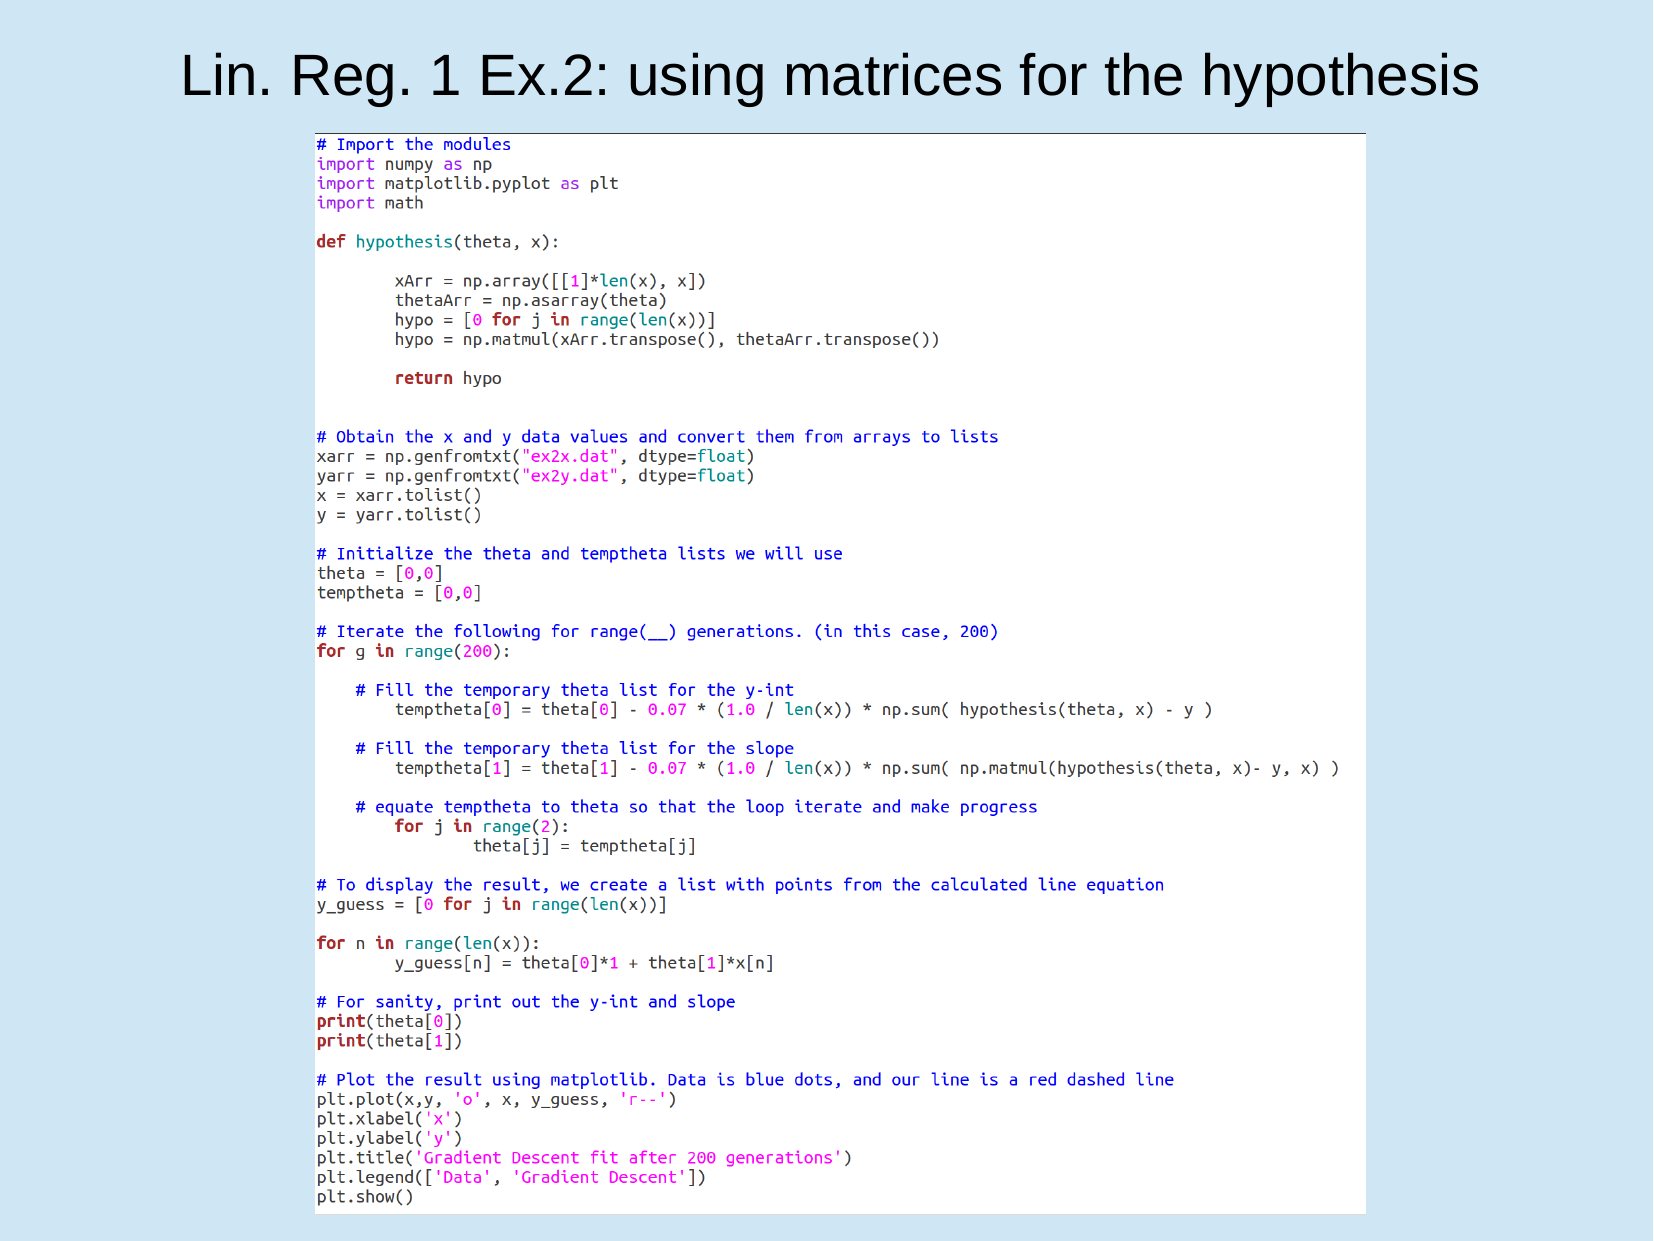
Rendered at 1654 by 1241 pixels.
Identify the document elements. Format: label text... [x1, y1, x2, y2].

picture [315, 133, 1366, 1216]
title Lin. Reg. 1 Ex.2: using matrices for the hypothesis [87, 0, 1576, 150]
